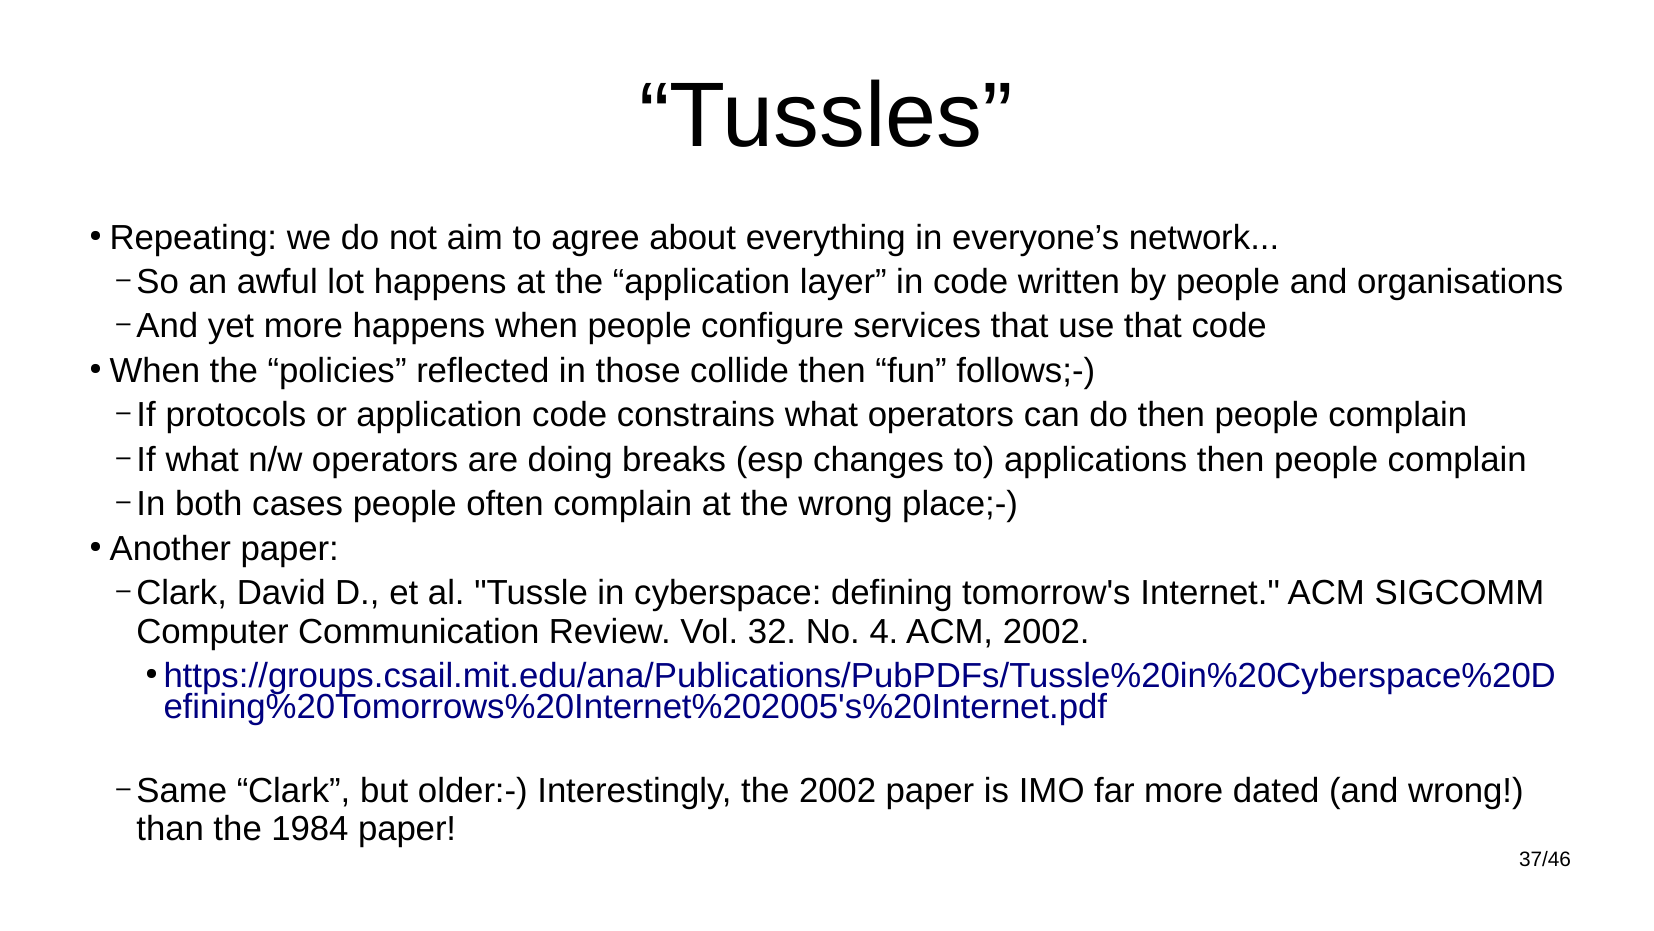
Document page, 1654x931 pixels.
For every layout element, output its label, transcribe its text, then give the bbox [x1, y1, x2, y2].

list Repeating: we do not aim to agree about everything in everyone’s network... So an awful lot happens at the “application layer” in code written by people and organisations And yet more happens when people configure services that use that code When the “policies” reflected in those collide then “fun” follows;-) If protocols or application code constrains what operators can do then people complain If what n/w operators are doing breaks (esp changes to) applications then people complain In both cases people often complain at the wrong place;-) Another paper: Clark, David D., et al. "Tussle in cyberspace: defining tomorrow's Internet." ACM SIGCOMM Computer Communication Review. Vol. 32. No. 4. ACM, 2002. https://groups.csail.mit.edu/ana/Publications/PubPDFs/Tussle%20in%20Cyberspace%20Defining%20Tomorrows%20Internet%202005's%20Internet.pdf Same “Clark”, but older:-) Interestingly, the 2002 paper is IMO far more dated (and wrong!) than the 1984 paper! [82, 217, 1571, 845]
title “Tussles” [82, 37, 1571, 193]
